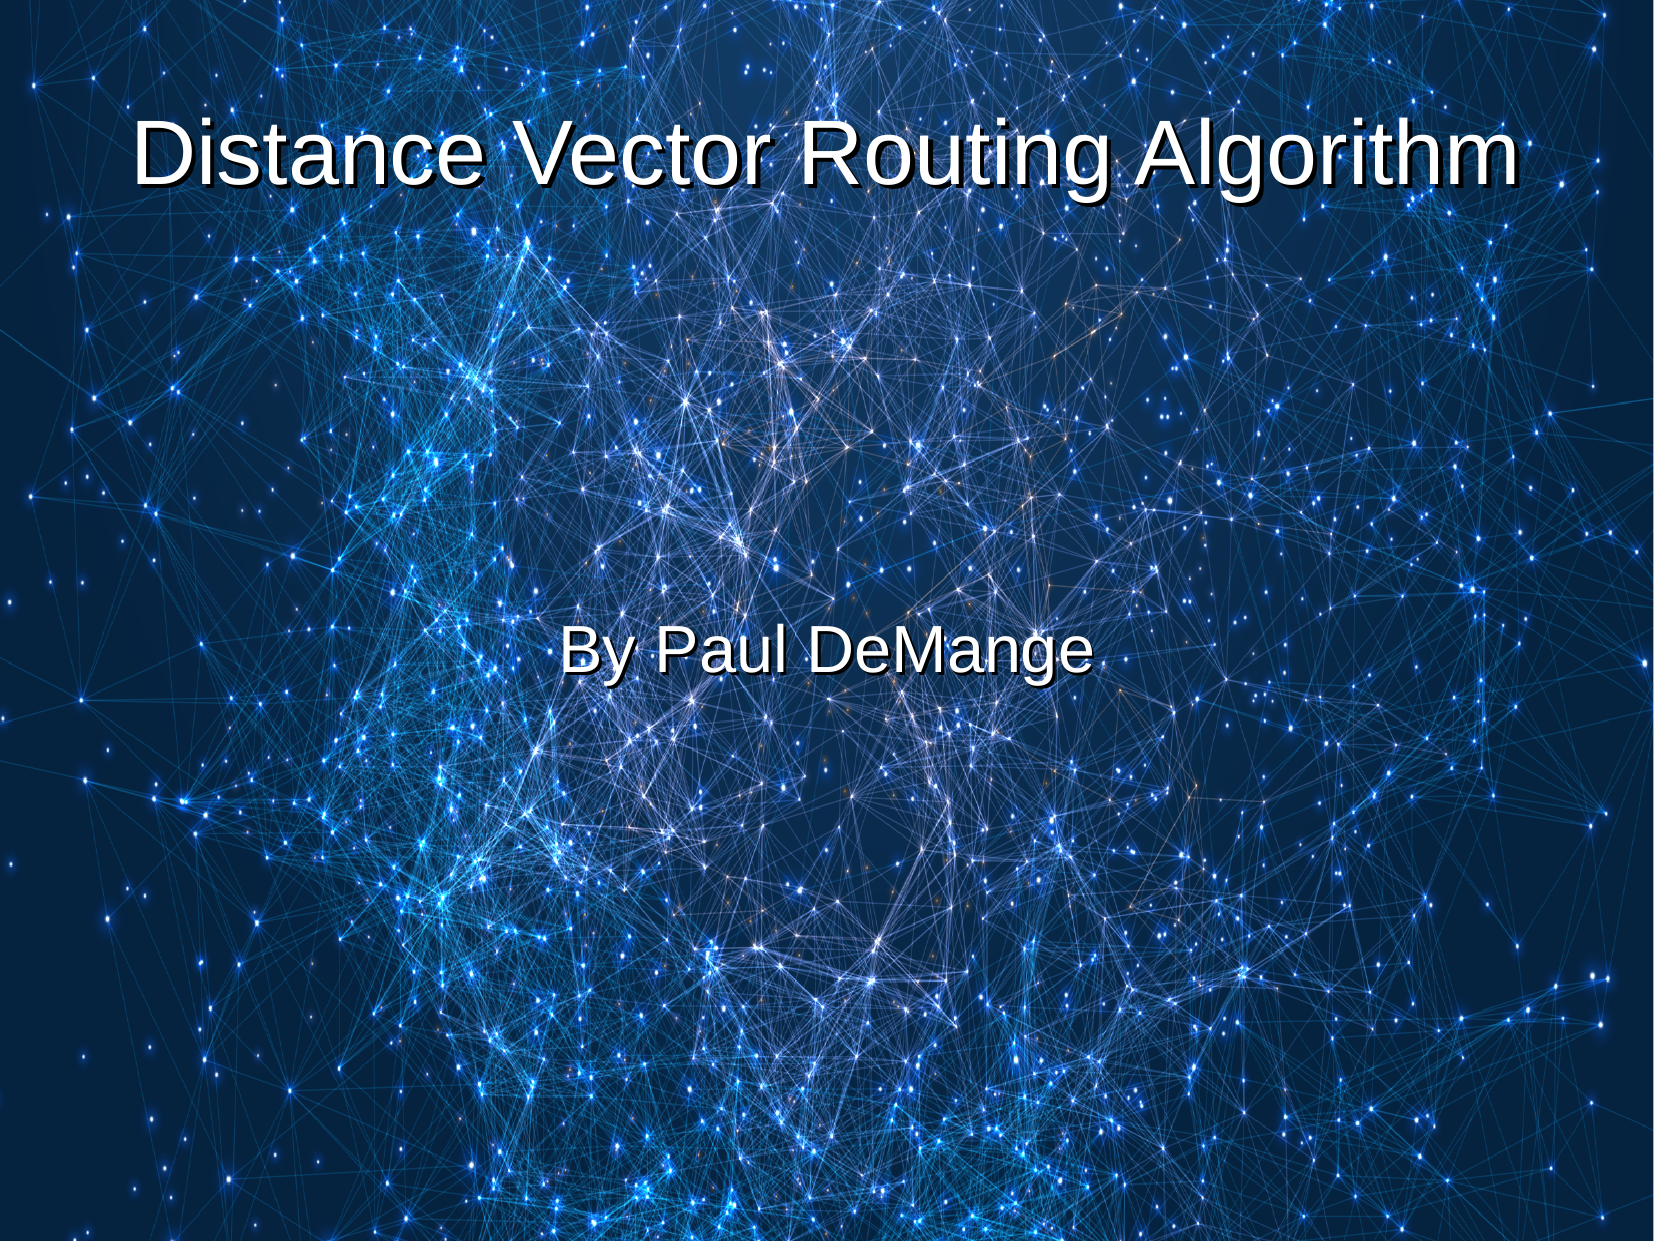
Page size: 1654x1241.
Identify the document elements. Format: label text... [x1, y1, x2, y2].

title Distance Vector Routing Algorithm [82, 49, 1571, 257]
picture [0, 0, 1654, 1241]
subtitle By Paul DeMange [82, 290, 1571, 1010]
